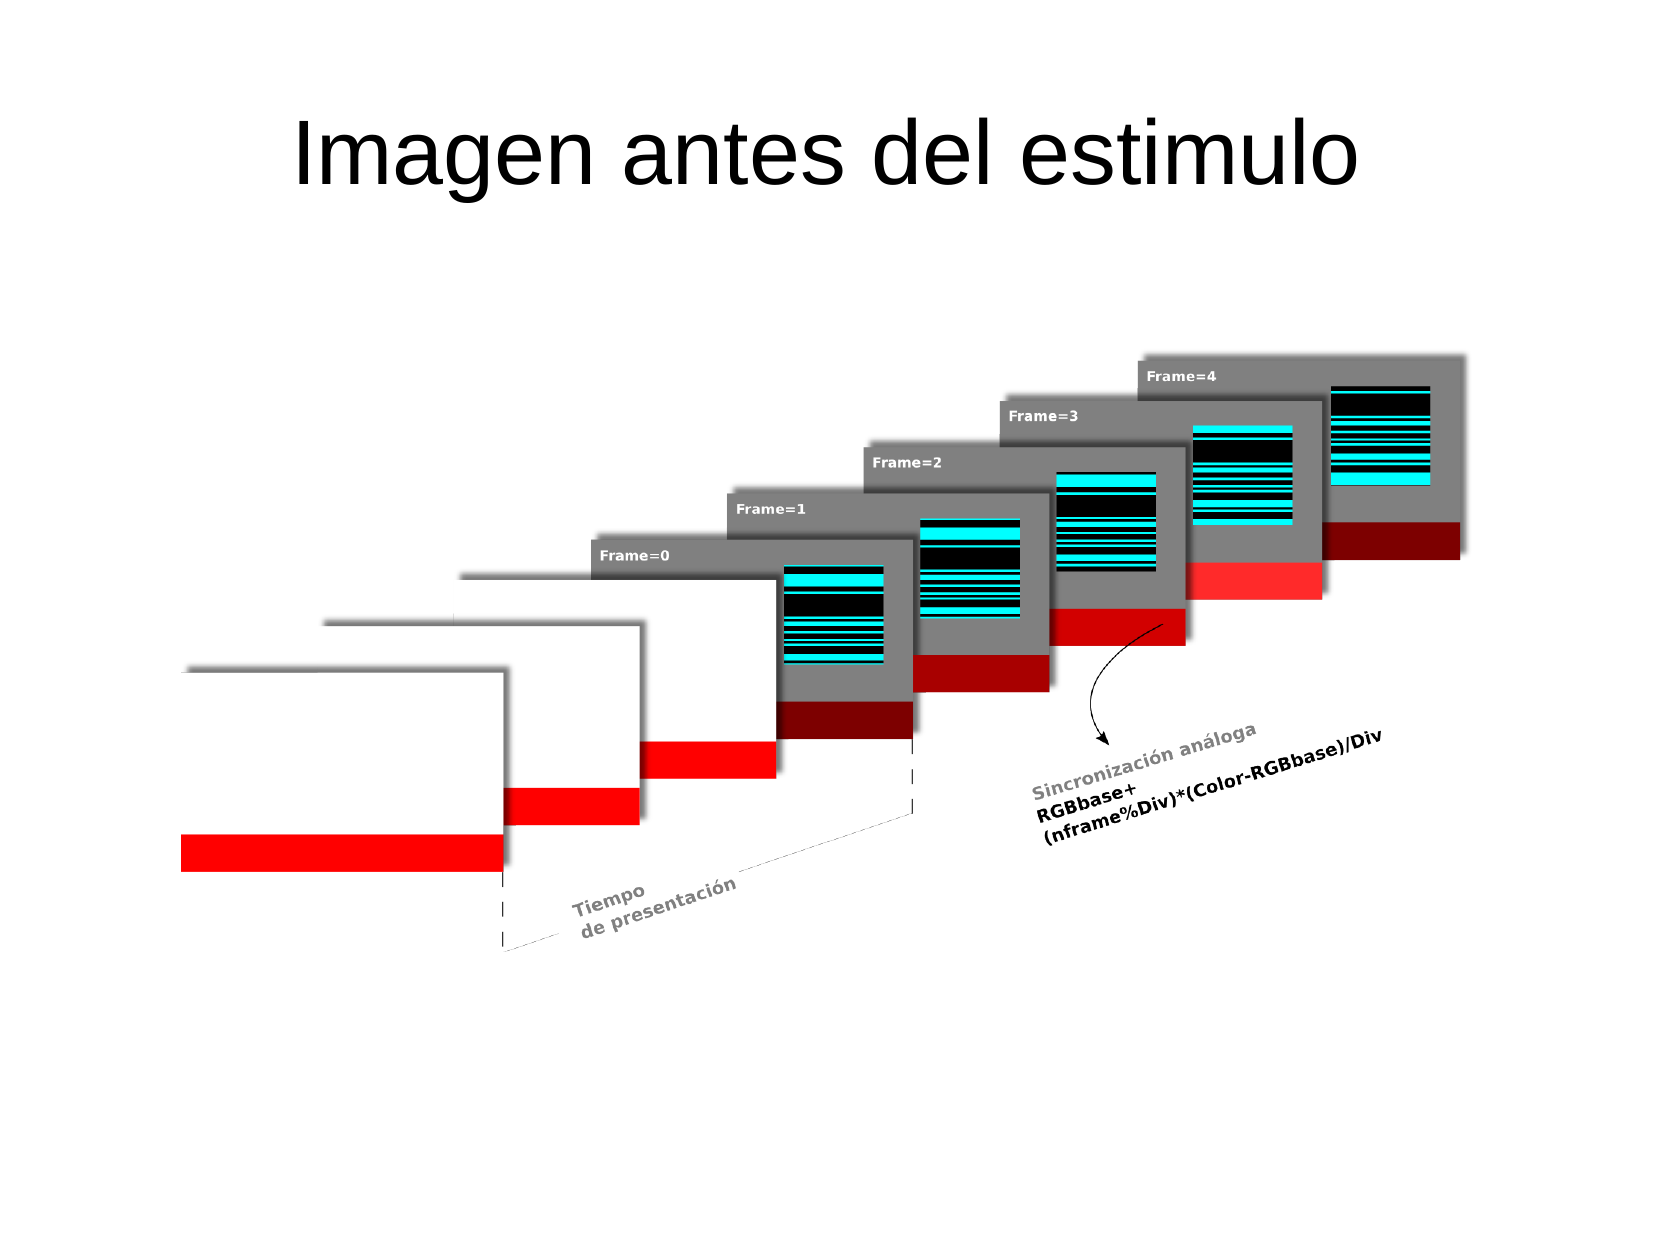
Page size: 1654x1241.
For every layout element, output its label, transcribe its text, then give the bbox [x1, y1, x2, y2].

picture [181, 348, 1472, 952]
title Imagen antes del estimulo [82, 49, 1571, 257]
